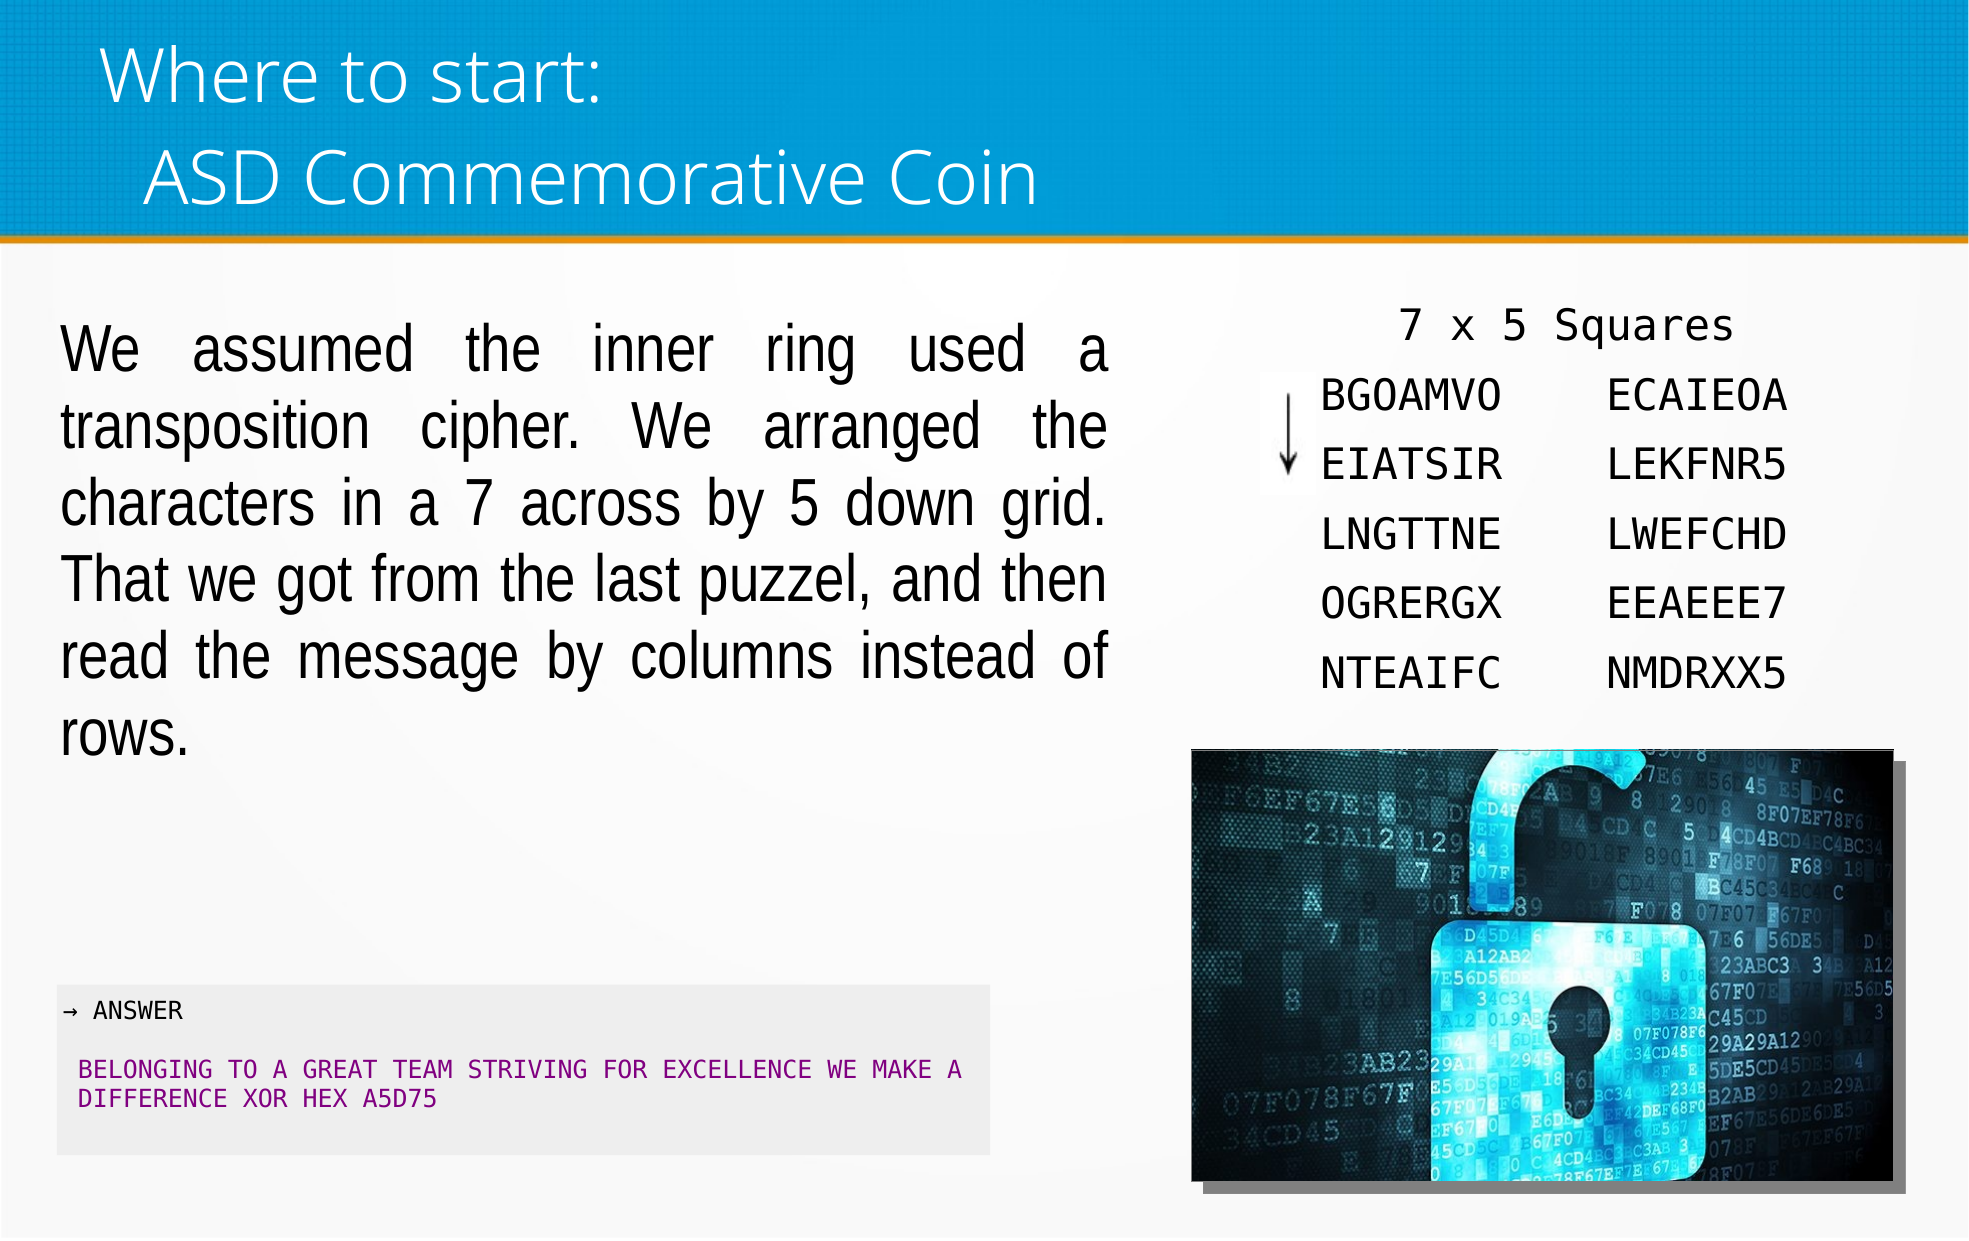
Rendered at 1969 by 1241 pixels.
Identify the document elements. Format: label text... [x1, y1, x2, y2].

list 7 x 5 Squares BGOAMVO ECAIEOA EIATSIR LEKFNR5 LNGTTNE LWEFCHD OGRERGX EEAEEE7 NTEAIFC NMDRXX5 [1320, 300, 1831, 706]
title Where to start: ASD Commemorative Coin [98, 19, 1870, 227]
list We assumed the inner ring used a transposition cipher. We arranged the characters in a 7 across by 5 down grid. That we got from the last puzzel, and then read the message by columns instead of rows. [60, 309, 1111, 916]
picture [0, 233, 1969, 1241]
text_box → ANSWER BELONGING TO A GREAT TEAM STRIVING FOR EXCELLENCE WE MAKE A DIFFERENCE XOR HEX A5D75 [56, 984, 991, 1156]
